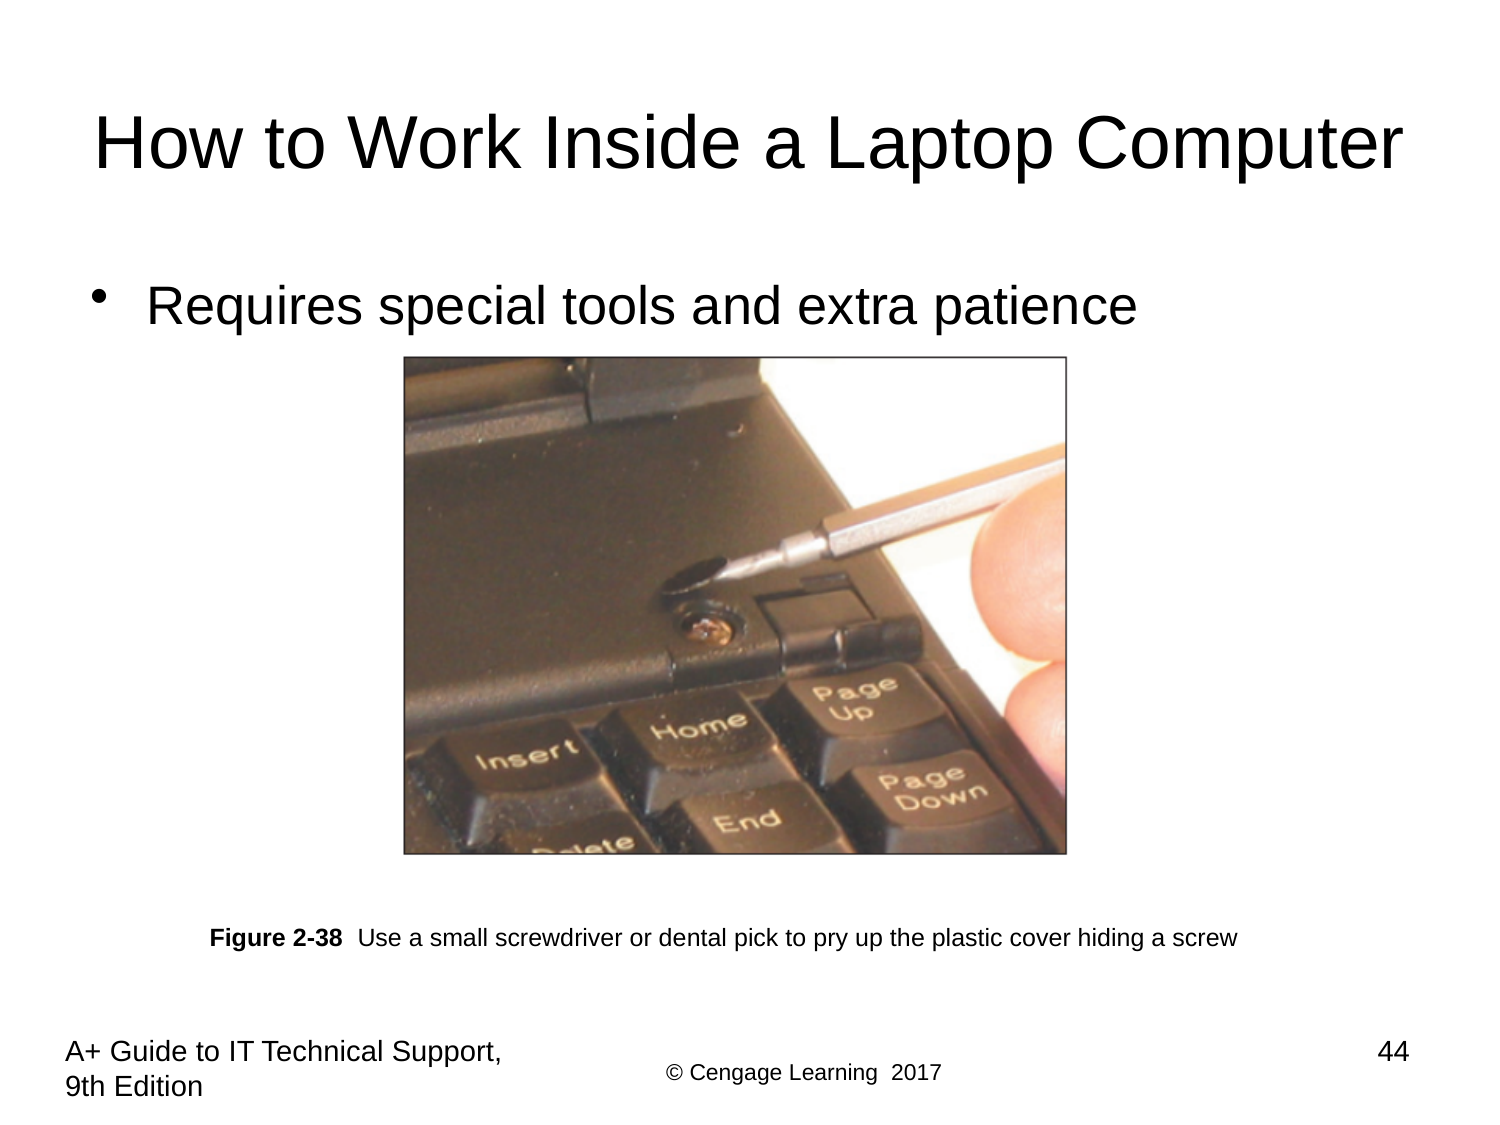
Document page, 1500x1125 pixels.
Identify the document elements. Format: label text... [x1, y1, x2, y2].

footer A+ Guide to IT Technical Support, 9th Edition [50, 1025, 550, 1104]
slide_number <number> [1074, 1024, 1425, 1103]
list Requires special tools and extra patience [75, 262, 1425, 1005]
text_box Figure 2-38 Use a small screwdriver or dental pick to pry up the plastic cover hiding a screw [194, 914, 1305, 960]
title How to Work Inside a Laptop Computer [75, 45, 1425, 233]
picture [396, 349, 1075, 866]
